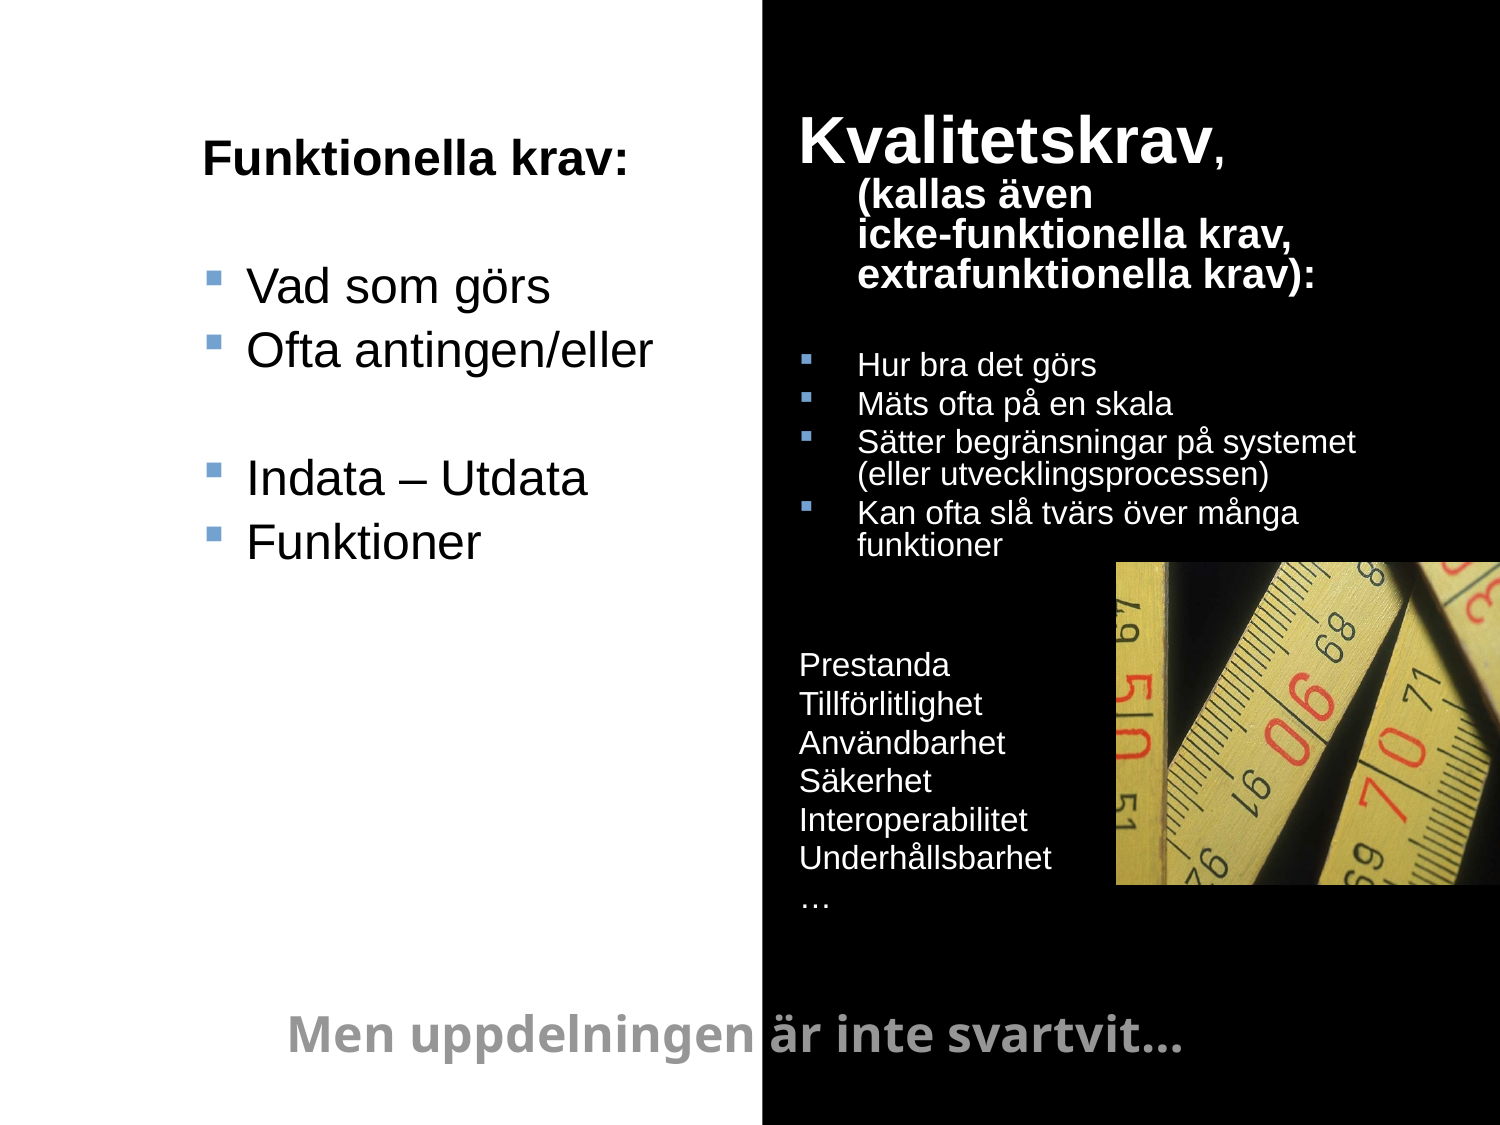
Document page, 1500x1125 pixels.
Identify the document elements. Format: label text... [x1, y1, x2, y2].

picture [1116, 562, 1500, 885]
list Funktionella krav: Vad som görs Ofta antingen/eller Indata – Utdata Funktioner [187, 125, 744, 913]
list Kvalitetskrav, (kallas även icke-funktionella krav, extrafunktionella krav): Hur bra det görs Mäts ofta på en skala Sätter begränsningar på systemet (eller utvecklingsprocessen) Kan ofta slå tvärs över många funktioner Prestanda Tillförlitlighet Användbarhet Säkerhet Interoperabilitet Underhållsbarhet … [783, 104, 1441, 943]
text_box [762, 0, 1500, 1125]
text_box Men uppdelningen är inte svartvit… [271, 995, 1200, 1071]
